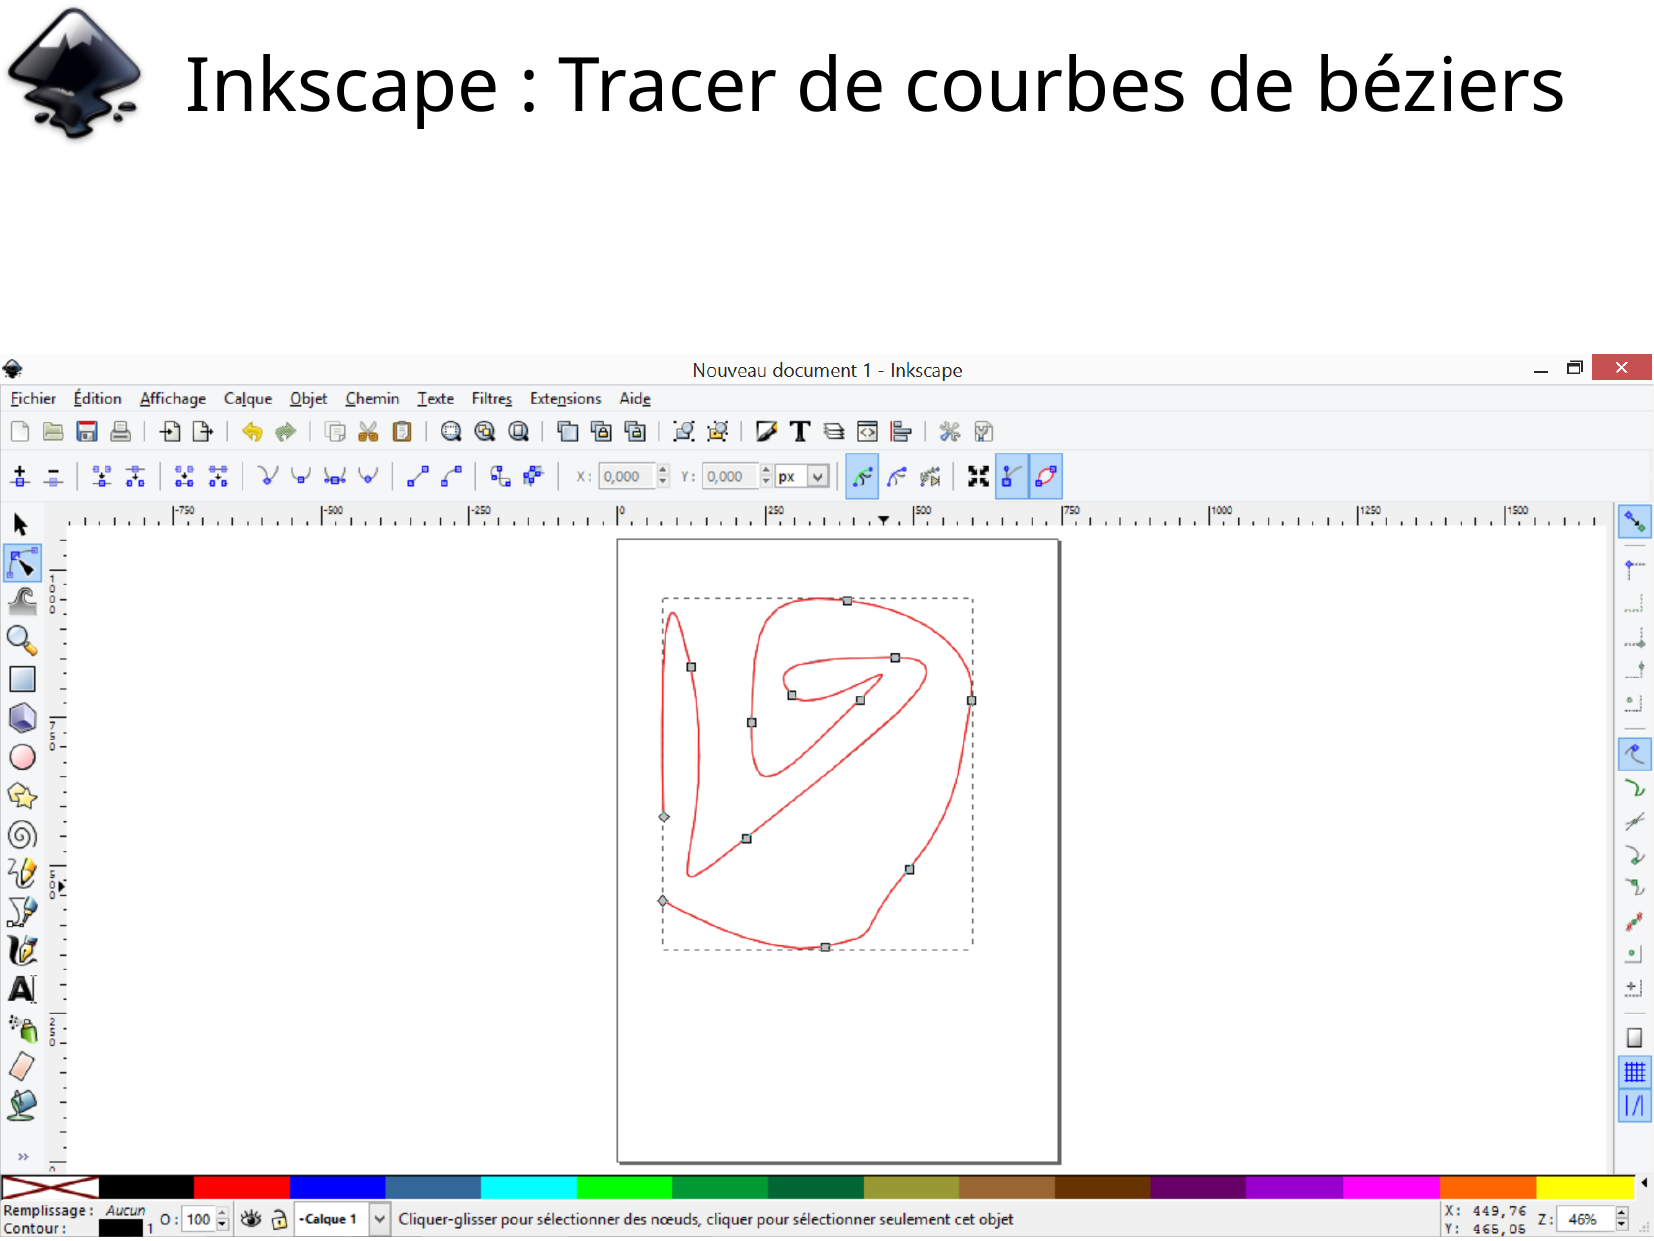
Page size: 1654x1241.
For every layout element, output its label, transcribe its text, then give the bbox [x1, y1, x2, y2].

picture [0, 0, 150, 151]
text_box Inkscape : Tracer de courbes de béziers [171, 23, 1630, 135]
picture [0, 354, 1654, 1237]
